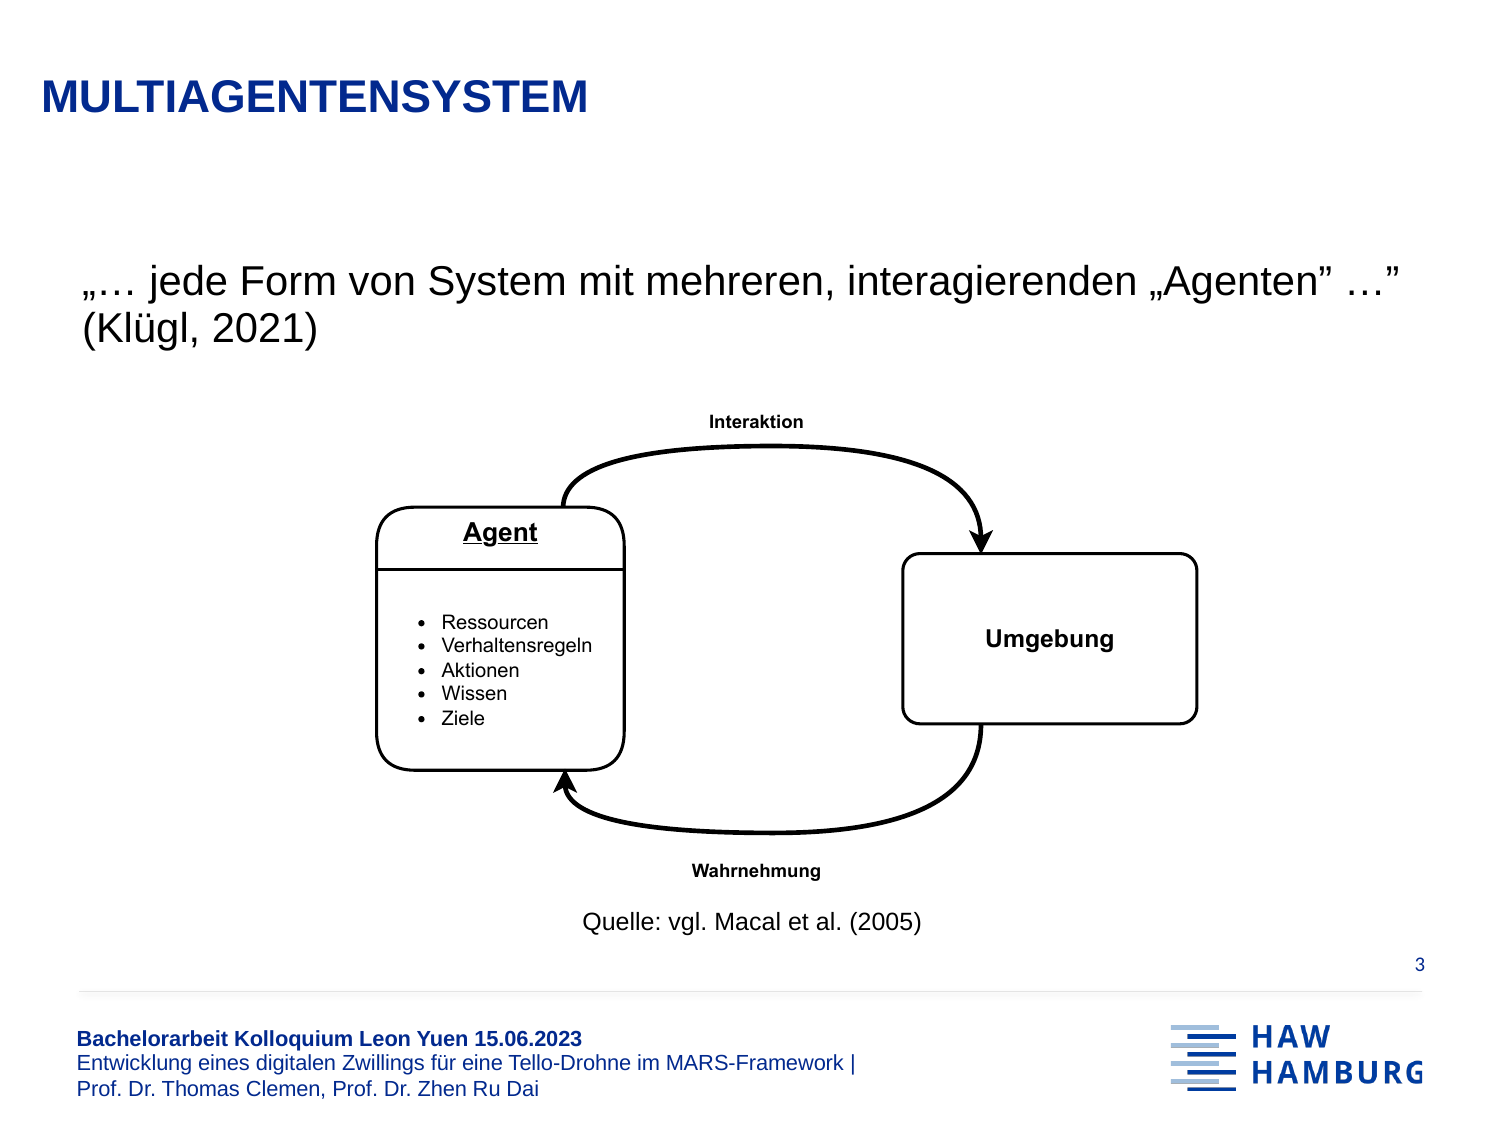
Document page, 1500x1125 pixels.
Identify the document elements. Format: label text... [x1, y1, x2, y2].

text_box Quelle: vgl. Macal et al. (2005) [567, 900, 938, 943]
text_box „… jede Form von System mit mehreren, interagierenden „Agenten” …” (Klügl, 2021) [67, 250, 1467, 575]
picture [375, 397, 1201, 901]
title MULTIAGENTENSYSTEM [40, 2, 1391, 191]
